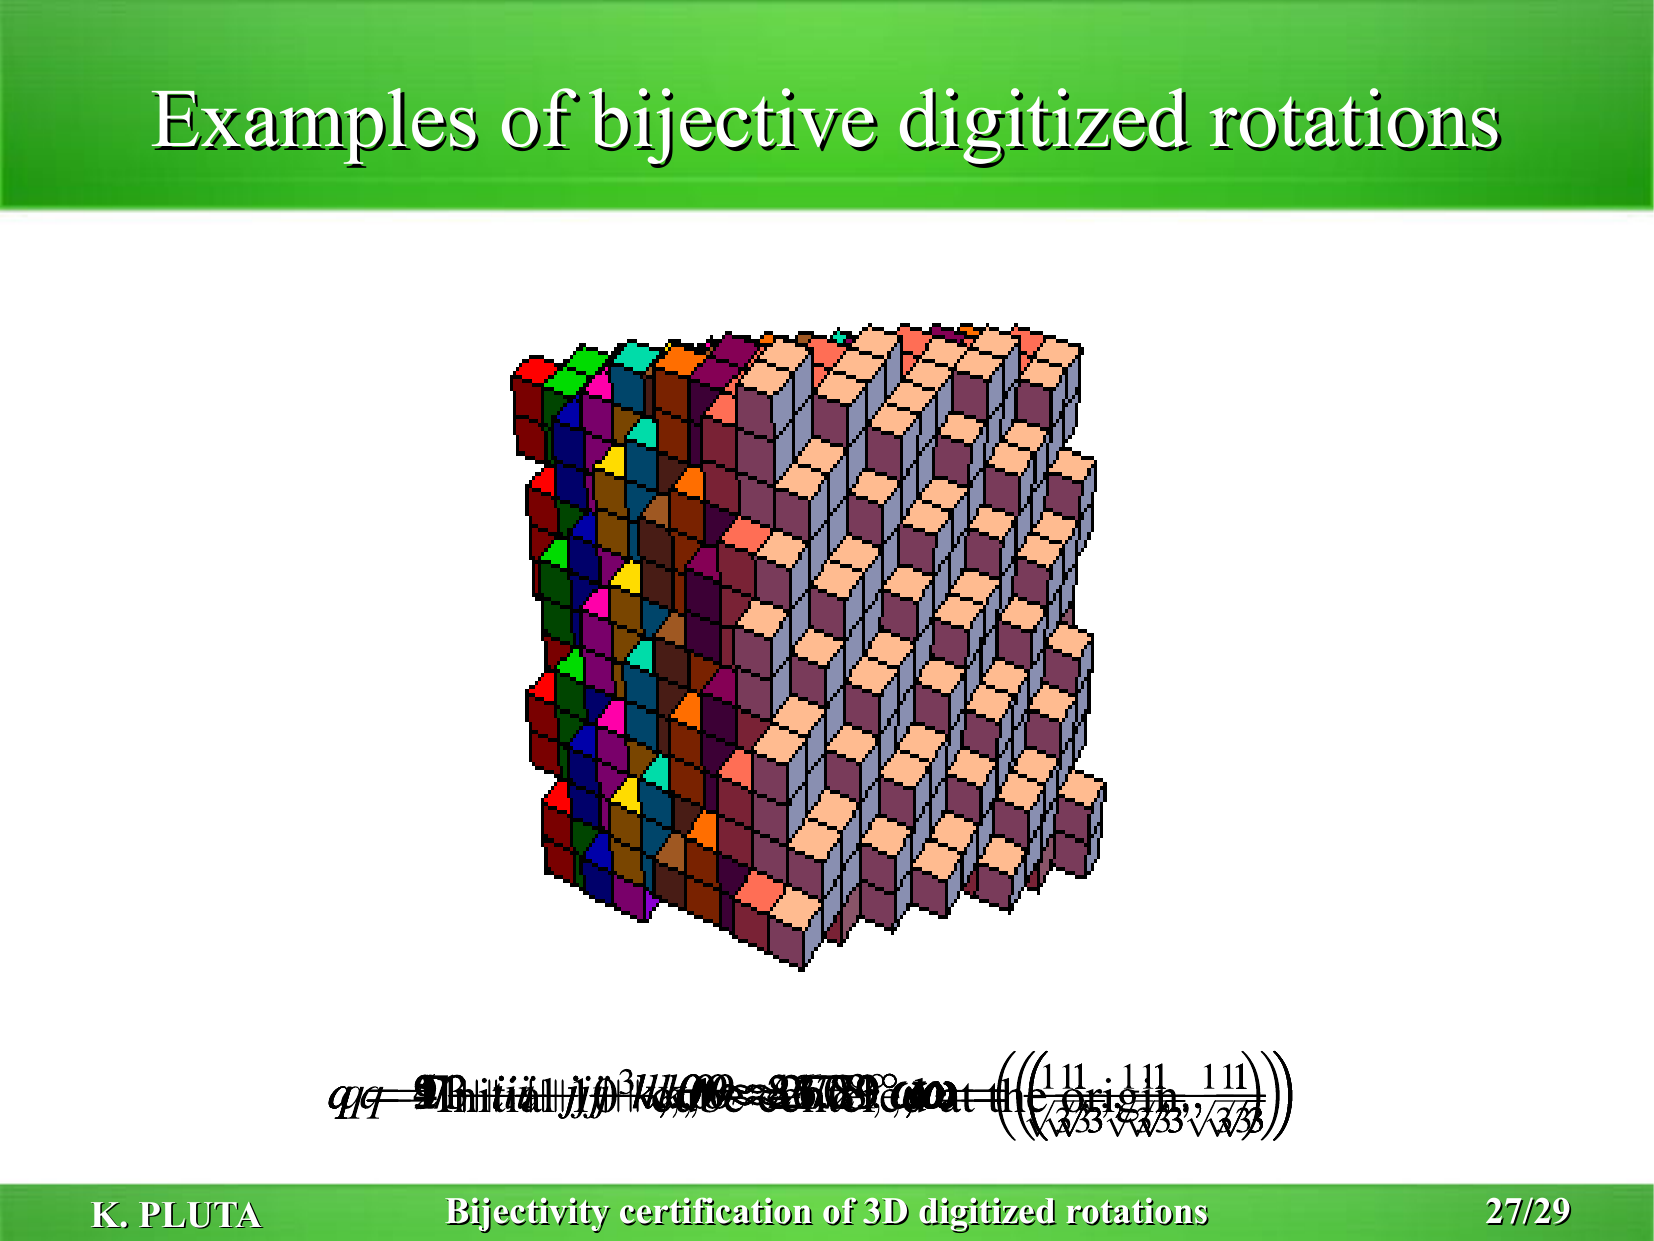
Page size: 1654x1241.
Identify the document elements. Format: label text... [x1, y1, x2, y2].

picture [0, 0, 1654, 1241]
text_box [327, 1050, 1302, 1141]
title Examples of bijective digitized rotations [82, 47, 1571, 189]
